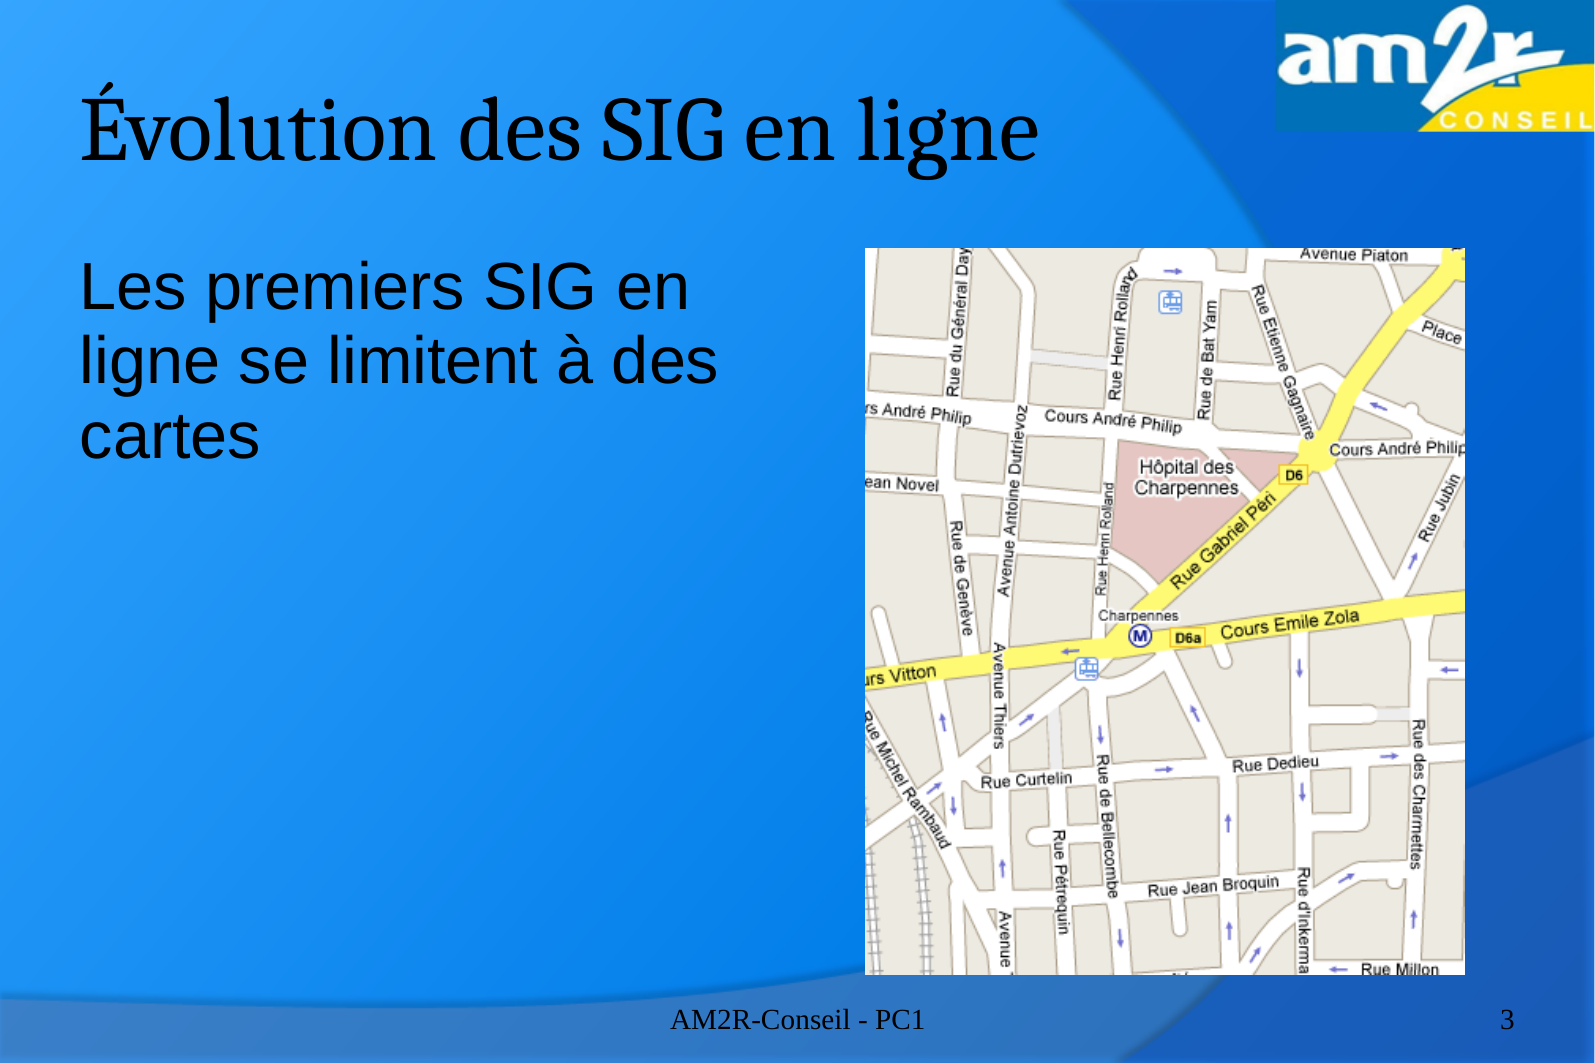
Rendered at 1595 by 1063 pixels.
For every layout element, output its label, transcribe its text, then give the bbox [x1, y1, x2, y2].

list Les premiers SIG en ligne se limitent à des cartes [79, 248, 780, 975]
title Évolution des SIG en ligne [79, 42, 1152, 220]
picture [0, 0, 1595, 1063]
